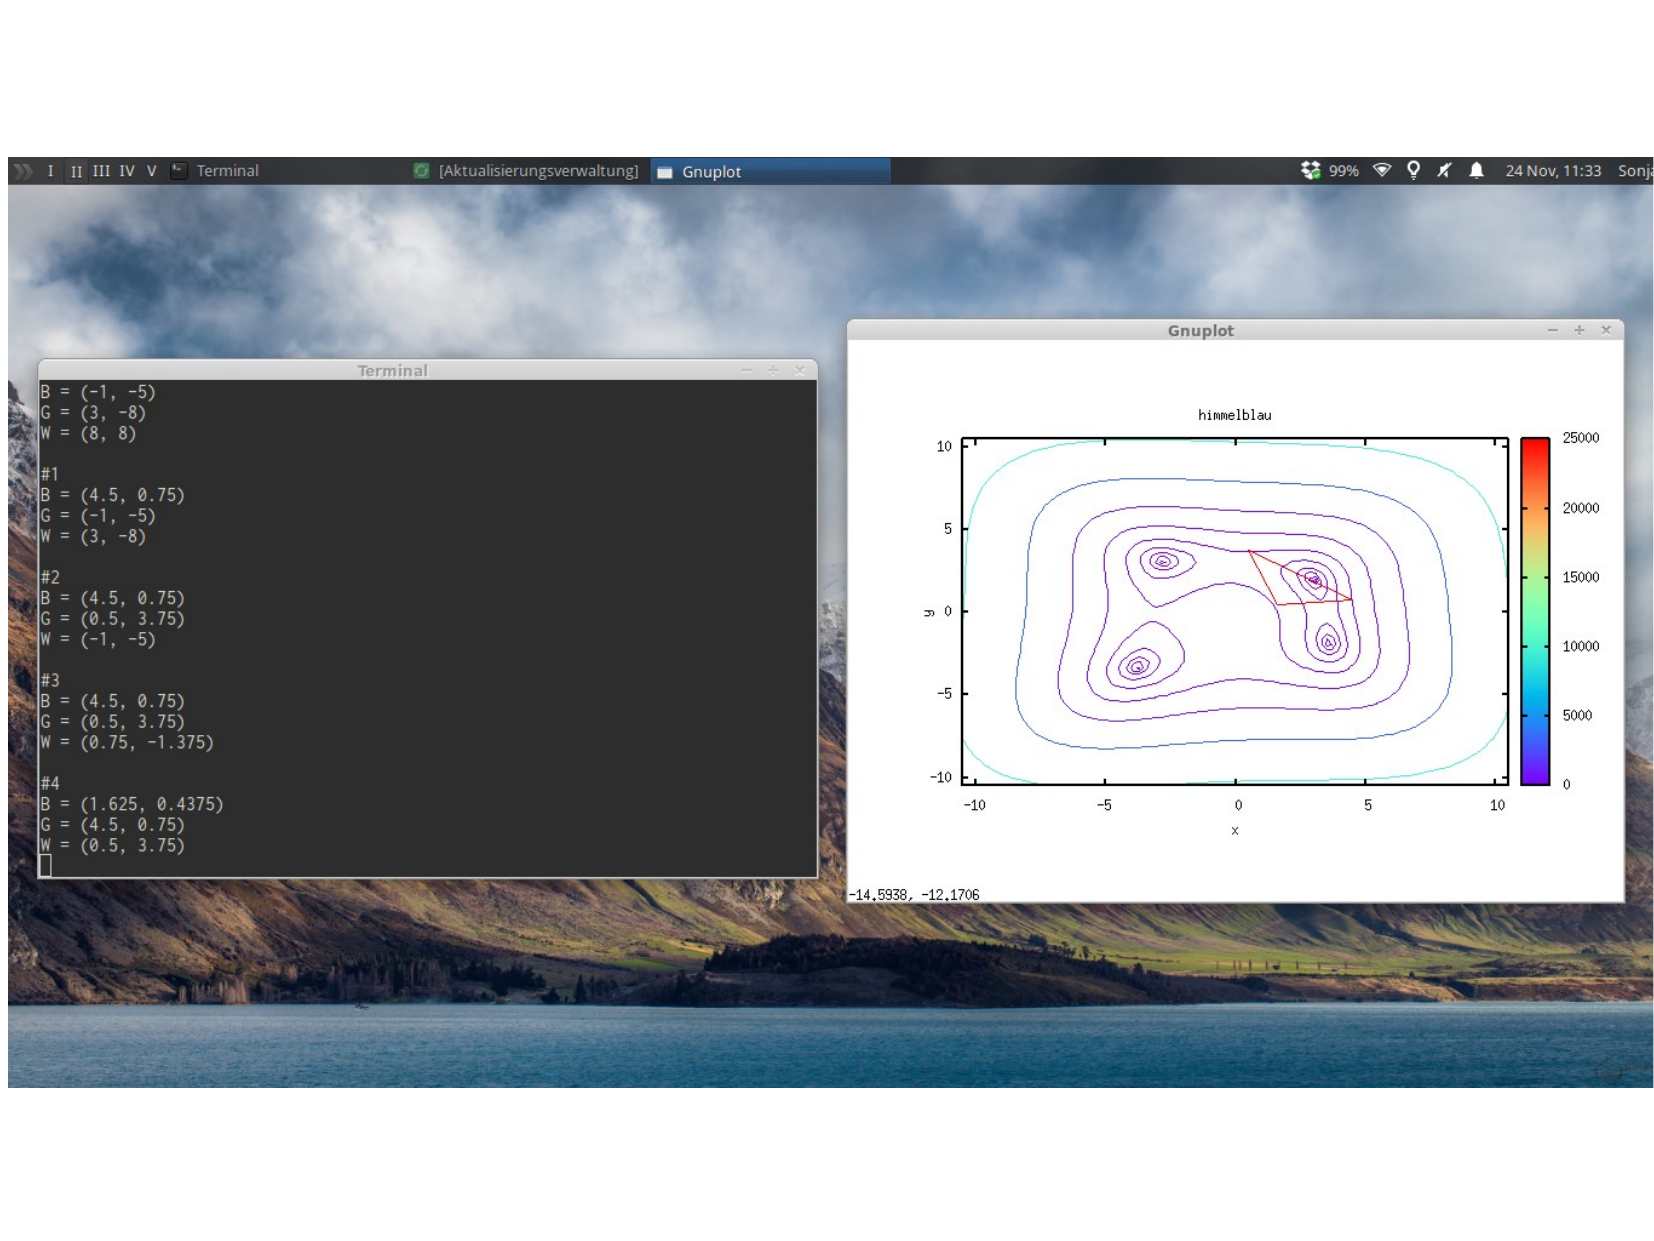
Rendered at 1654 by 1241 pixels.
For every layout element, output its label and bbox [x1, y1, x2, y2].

picture [8, 157, 1654, 1088]
